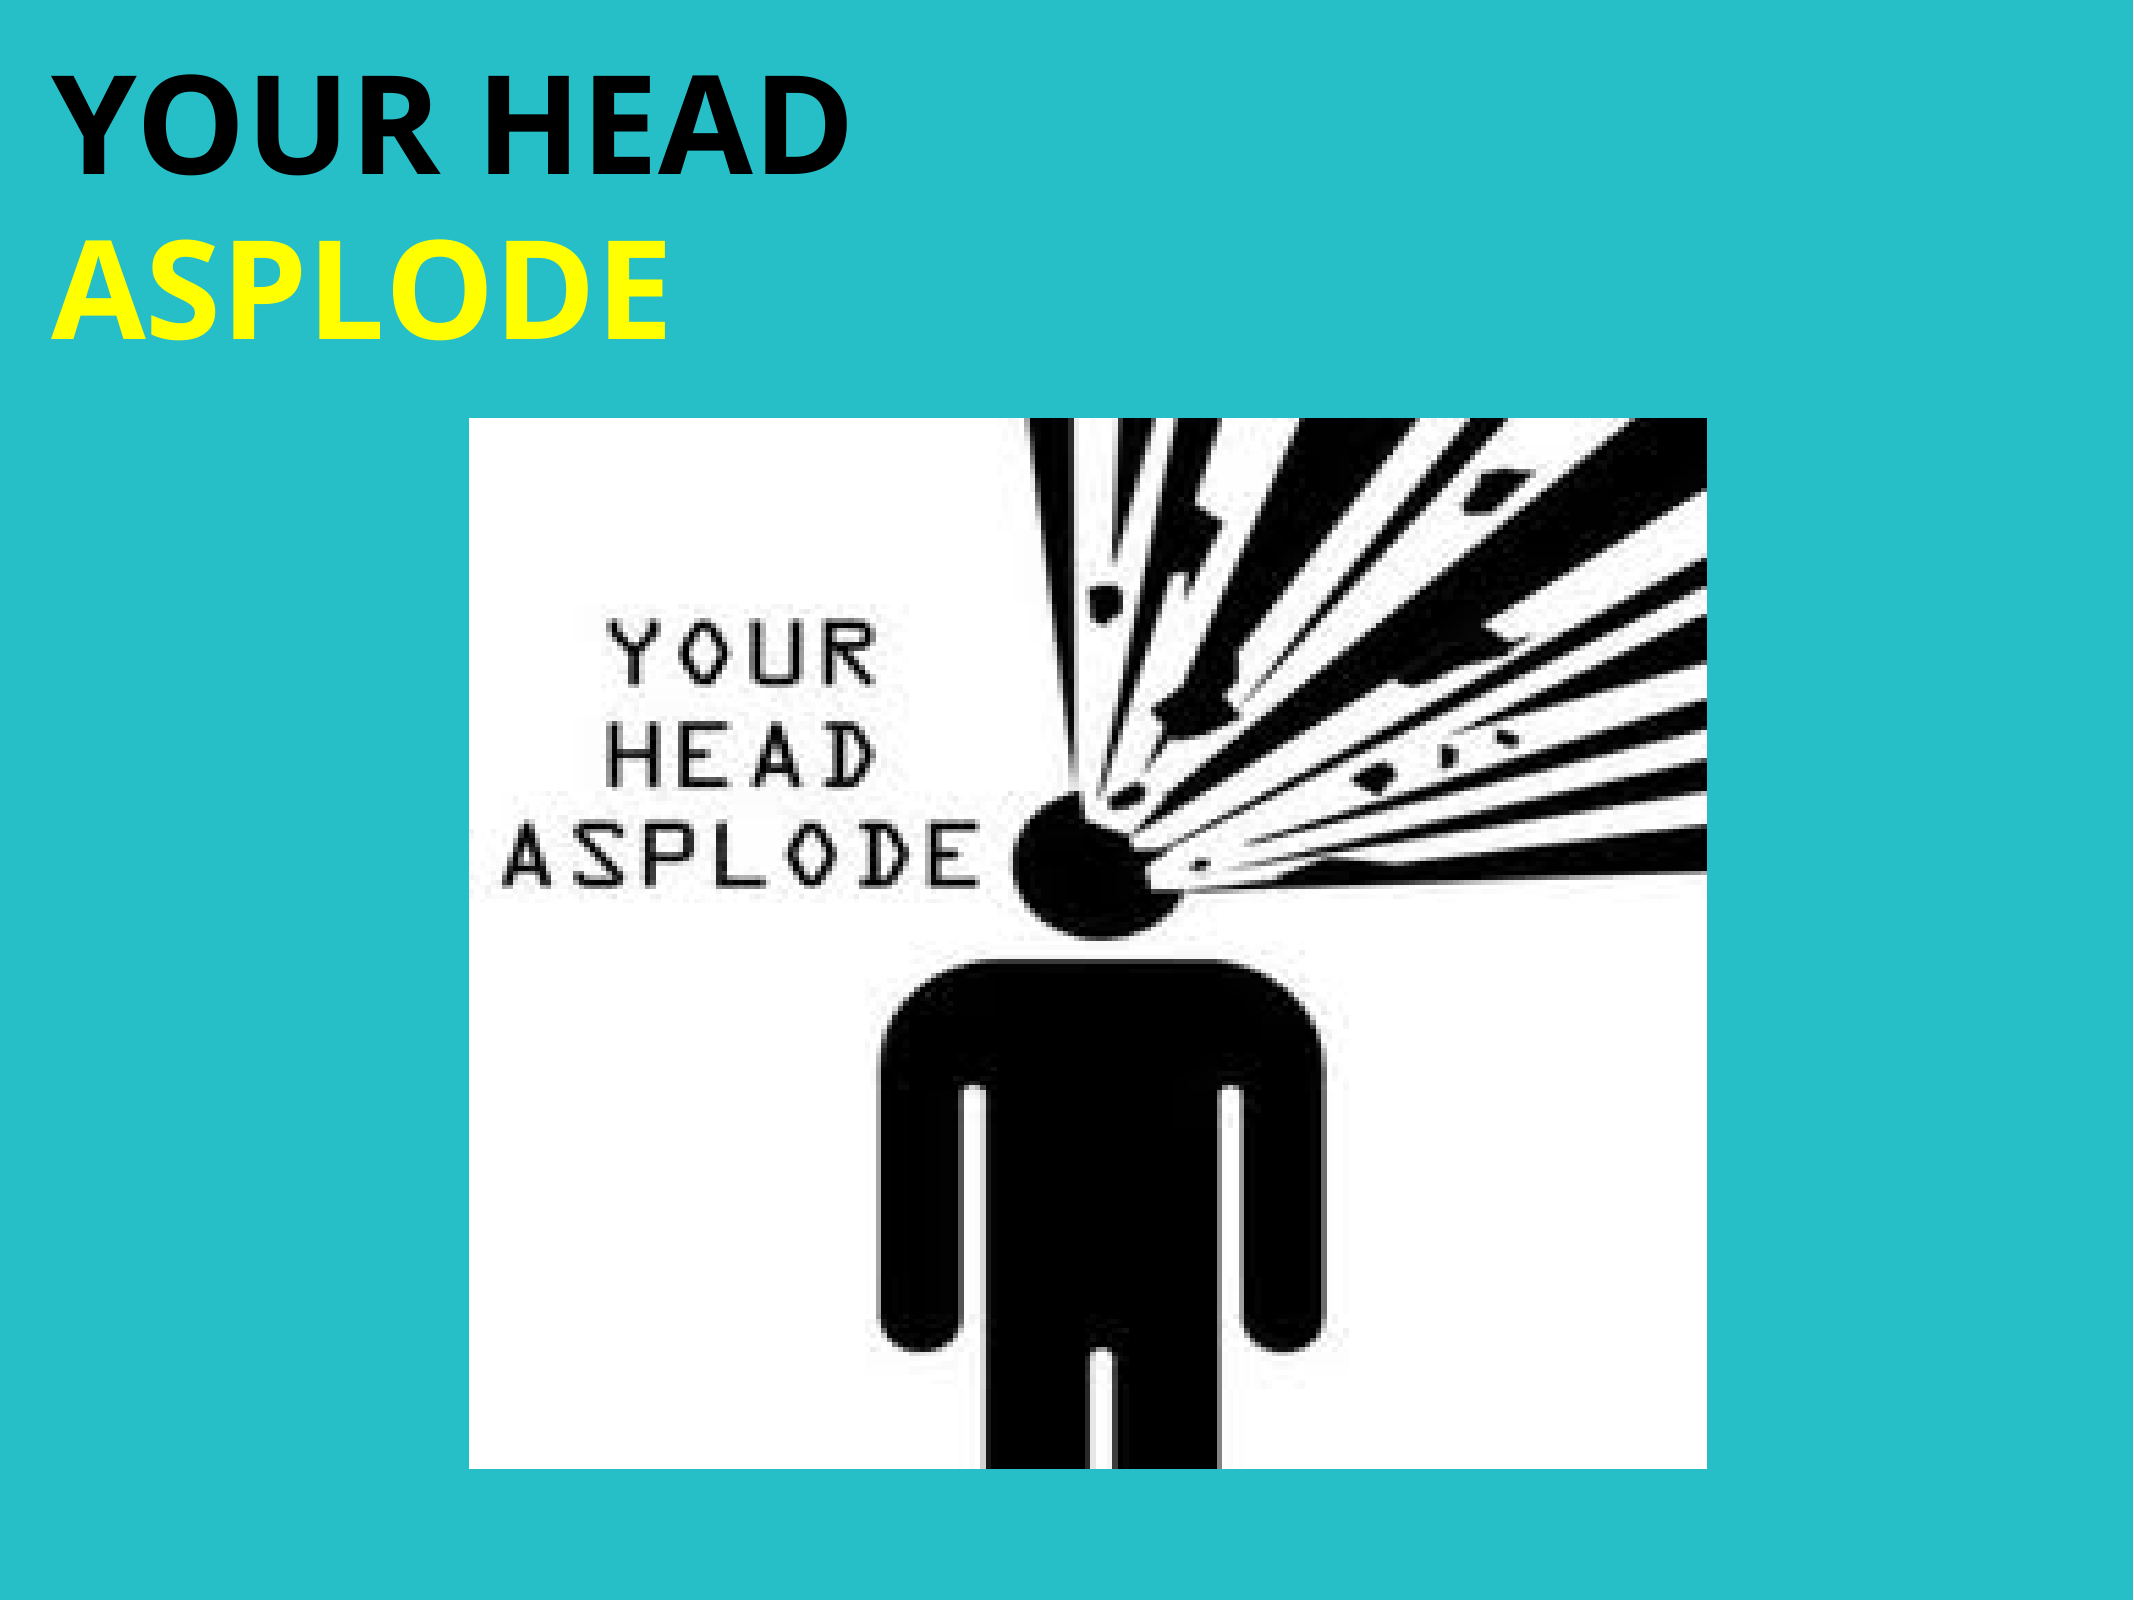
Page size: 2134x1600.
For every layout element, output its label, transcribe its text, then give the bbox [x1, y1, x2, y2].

picture [469, 418, 1707, 1469]
text_box YOUR HEAD ASPLODE [41, 37, 2134, 483]
